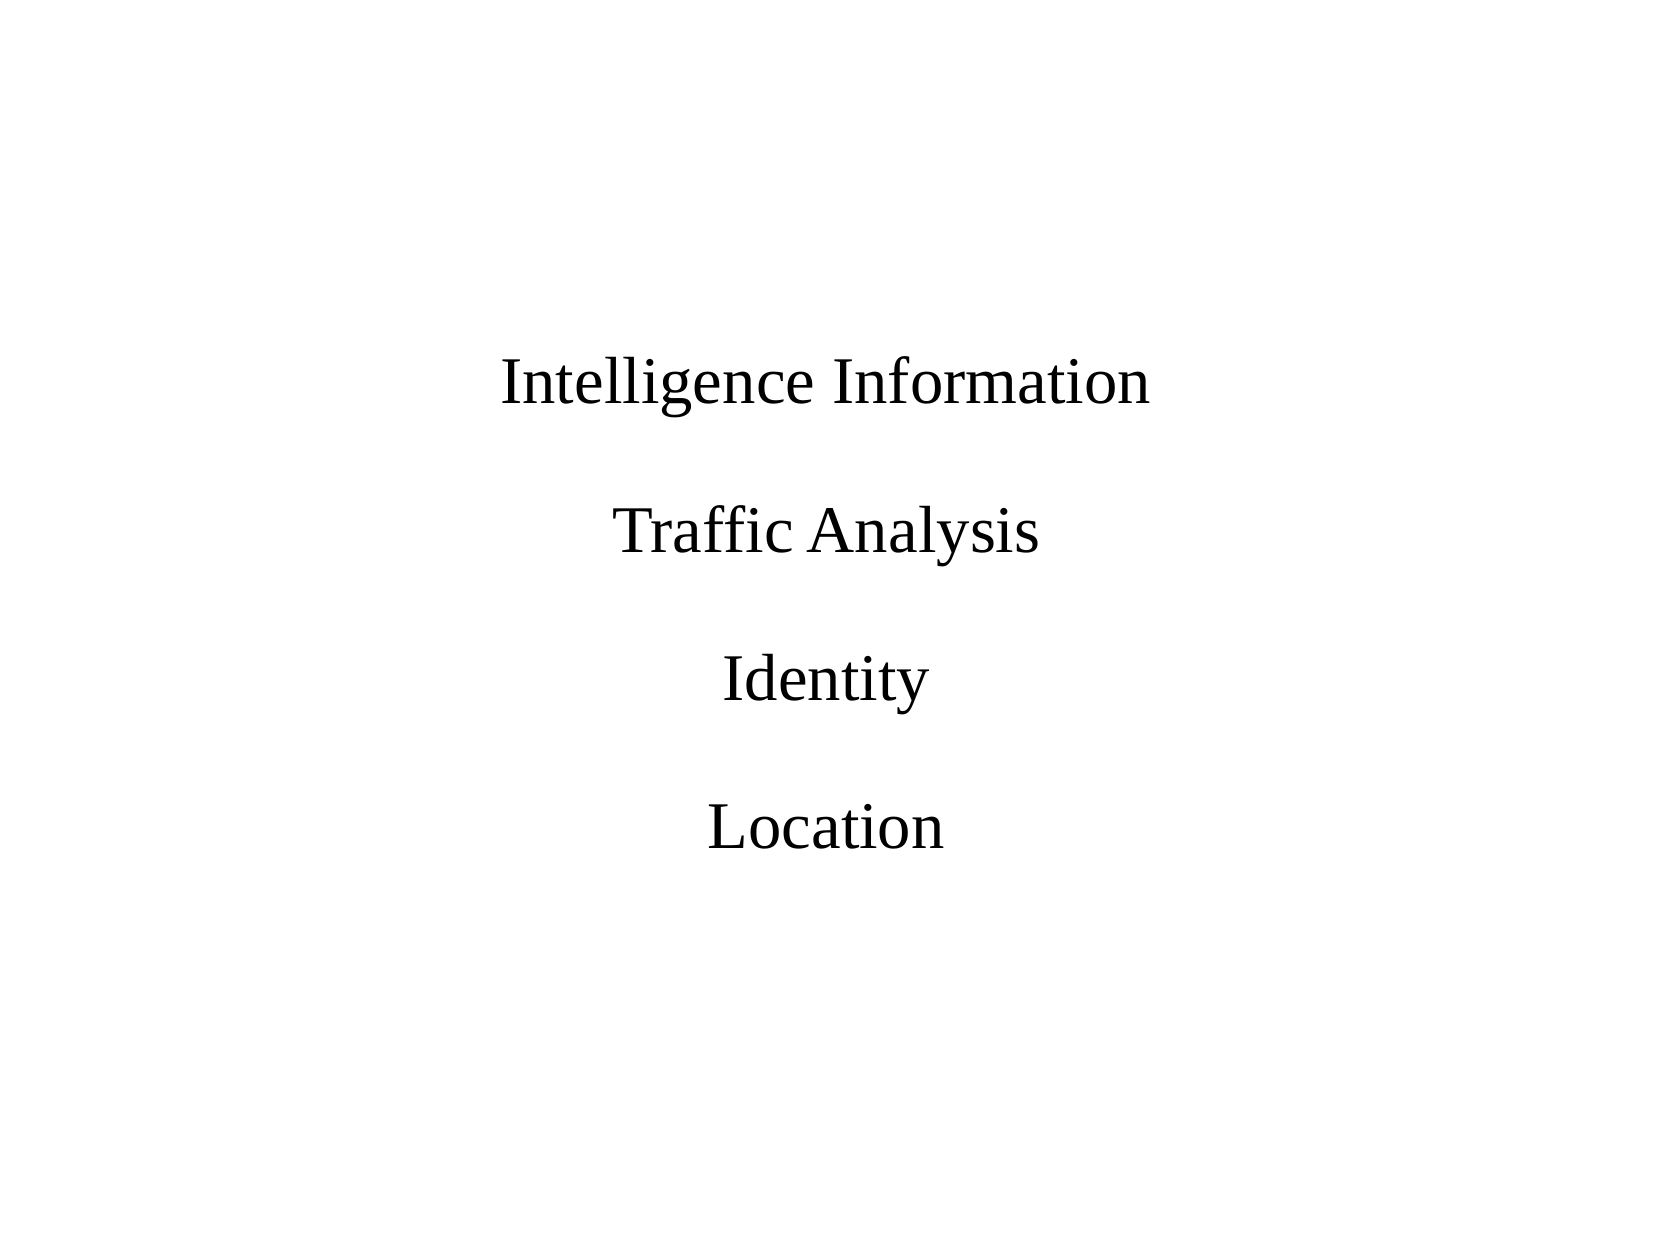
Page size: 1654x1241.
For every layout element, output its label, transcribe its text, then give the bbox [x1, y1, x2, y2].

subtitle Intelligence Information Traffic Analysis Identity Location [82, 49, 1571, 1010]
